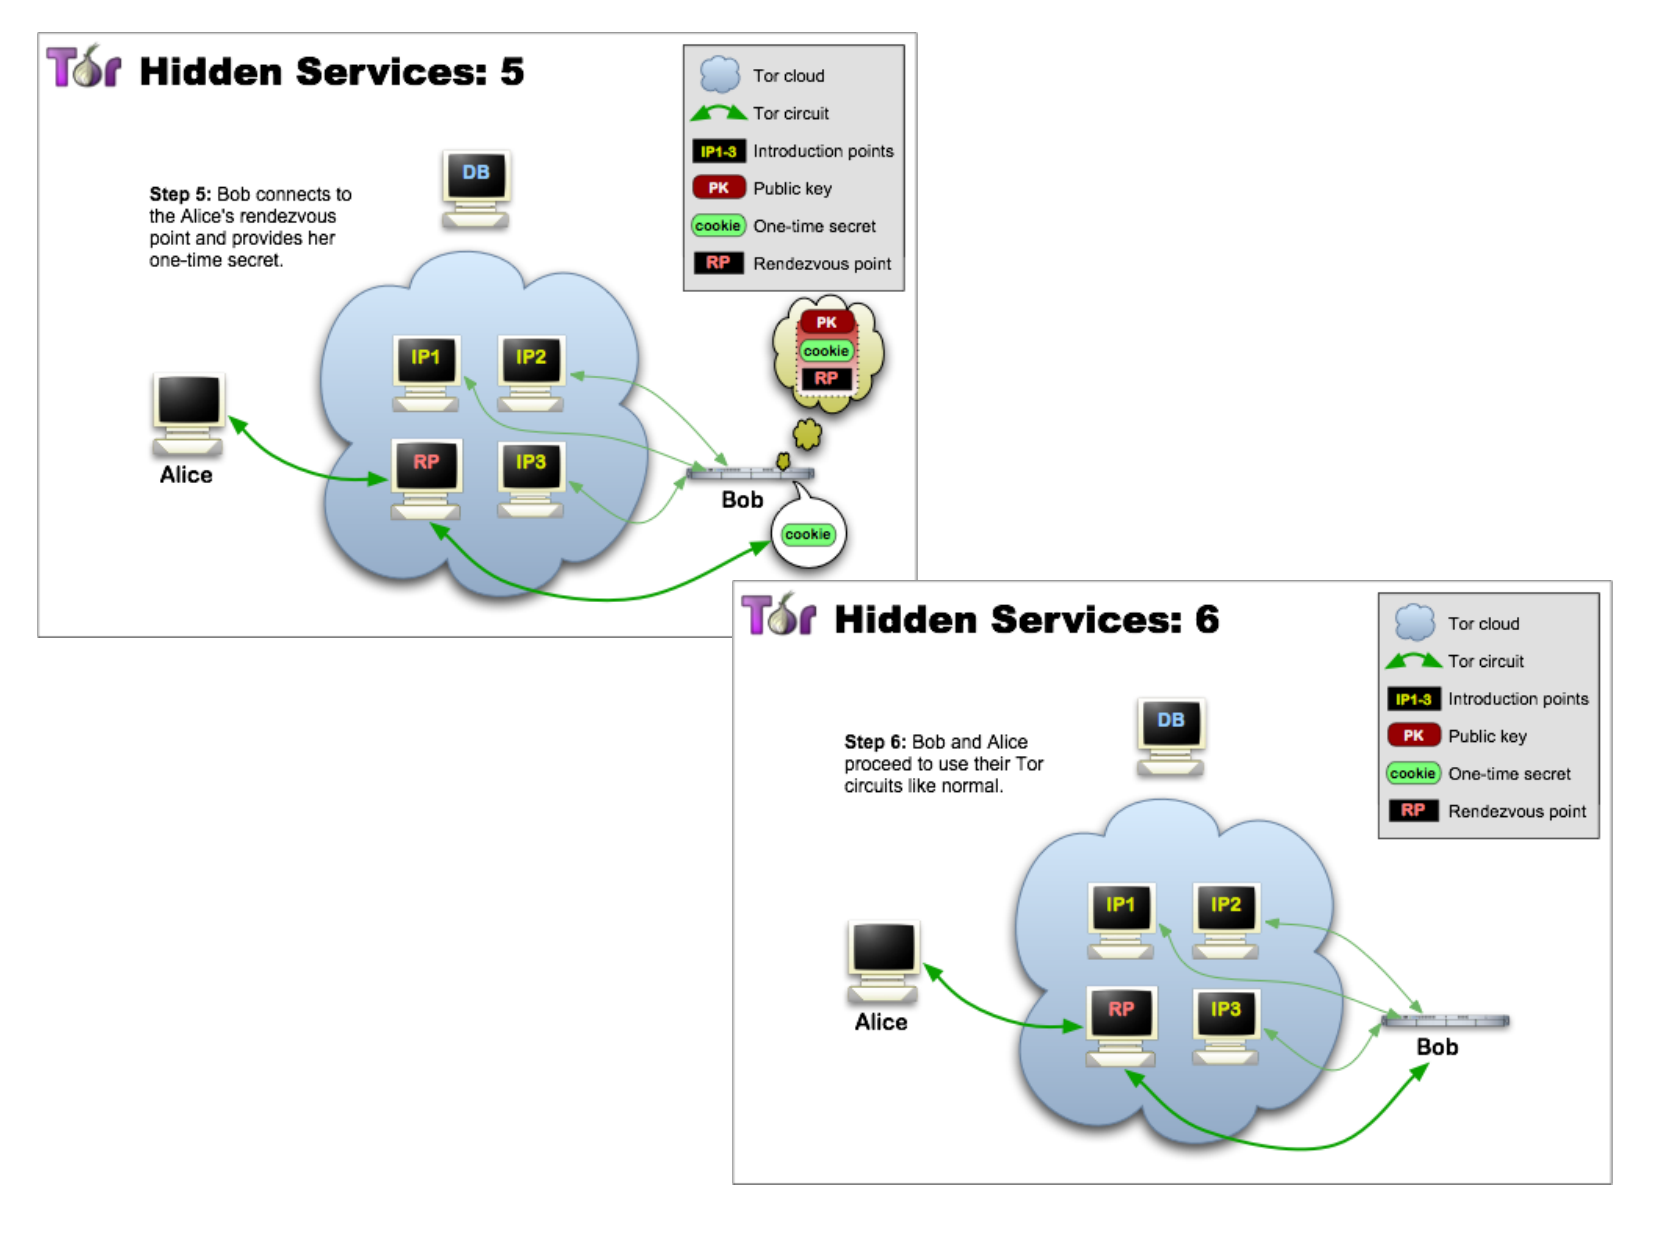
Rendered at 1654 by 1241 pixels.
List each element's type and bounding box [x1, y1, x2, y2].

picture [37, 32, 1613, 1185]
